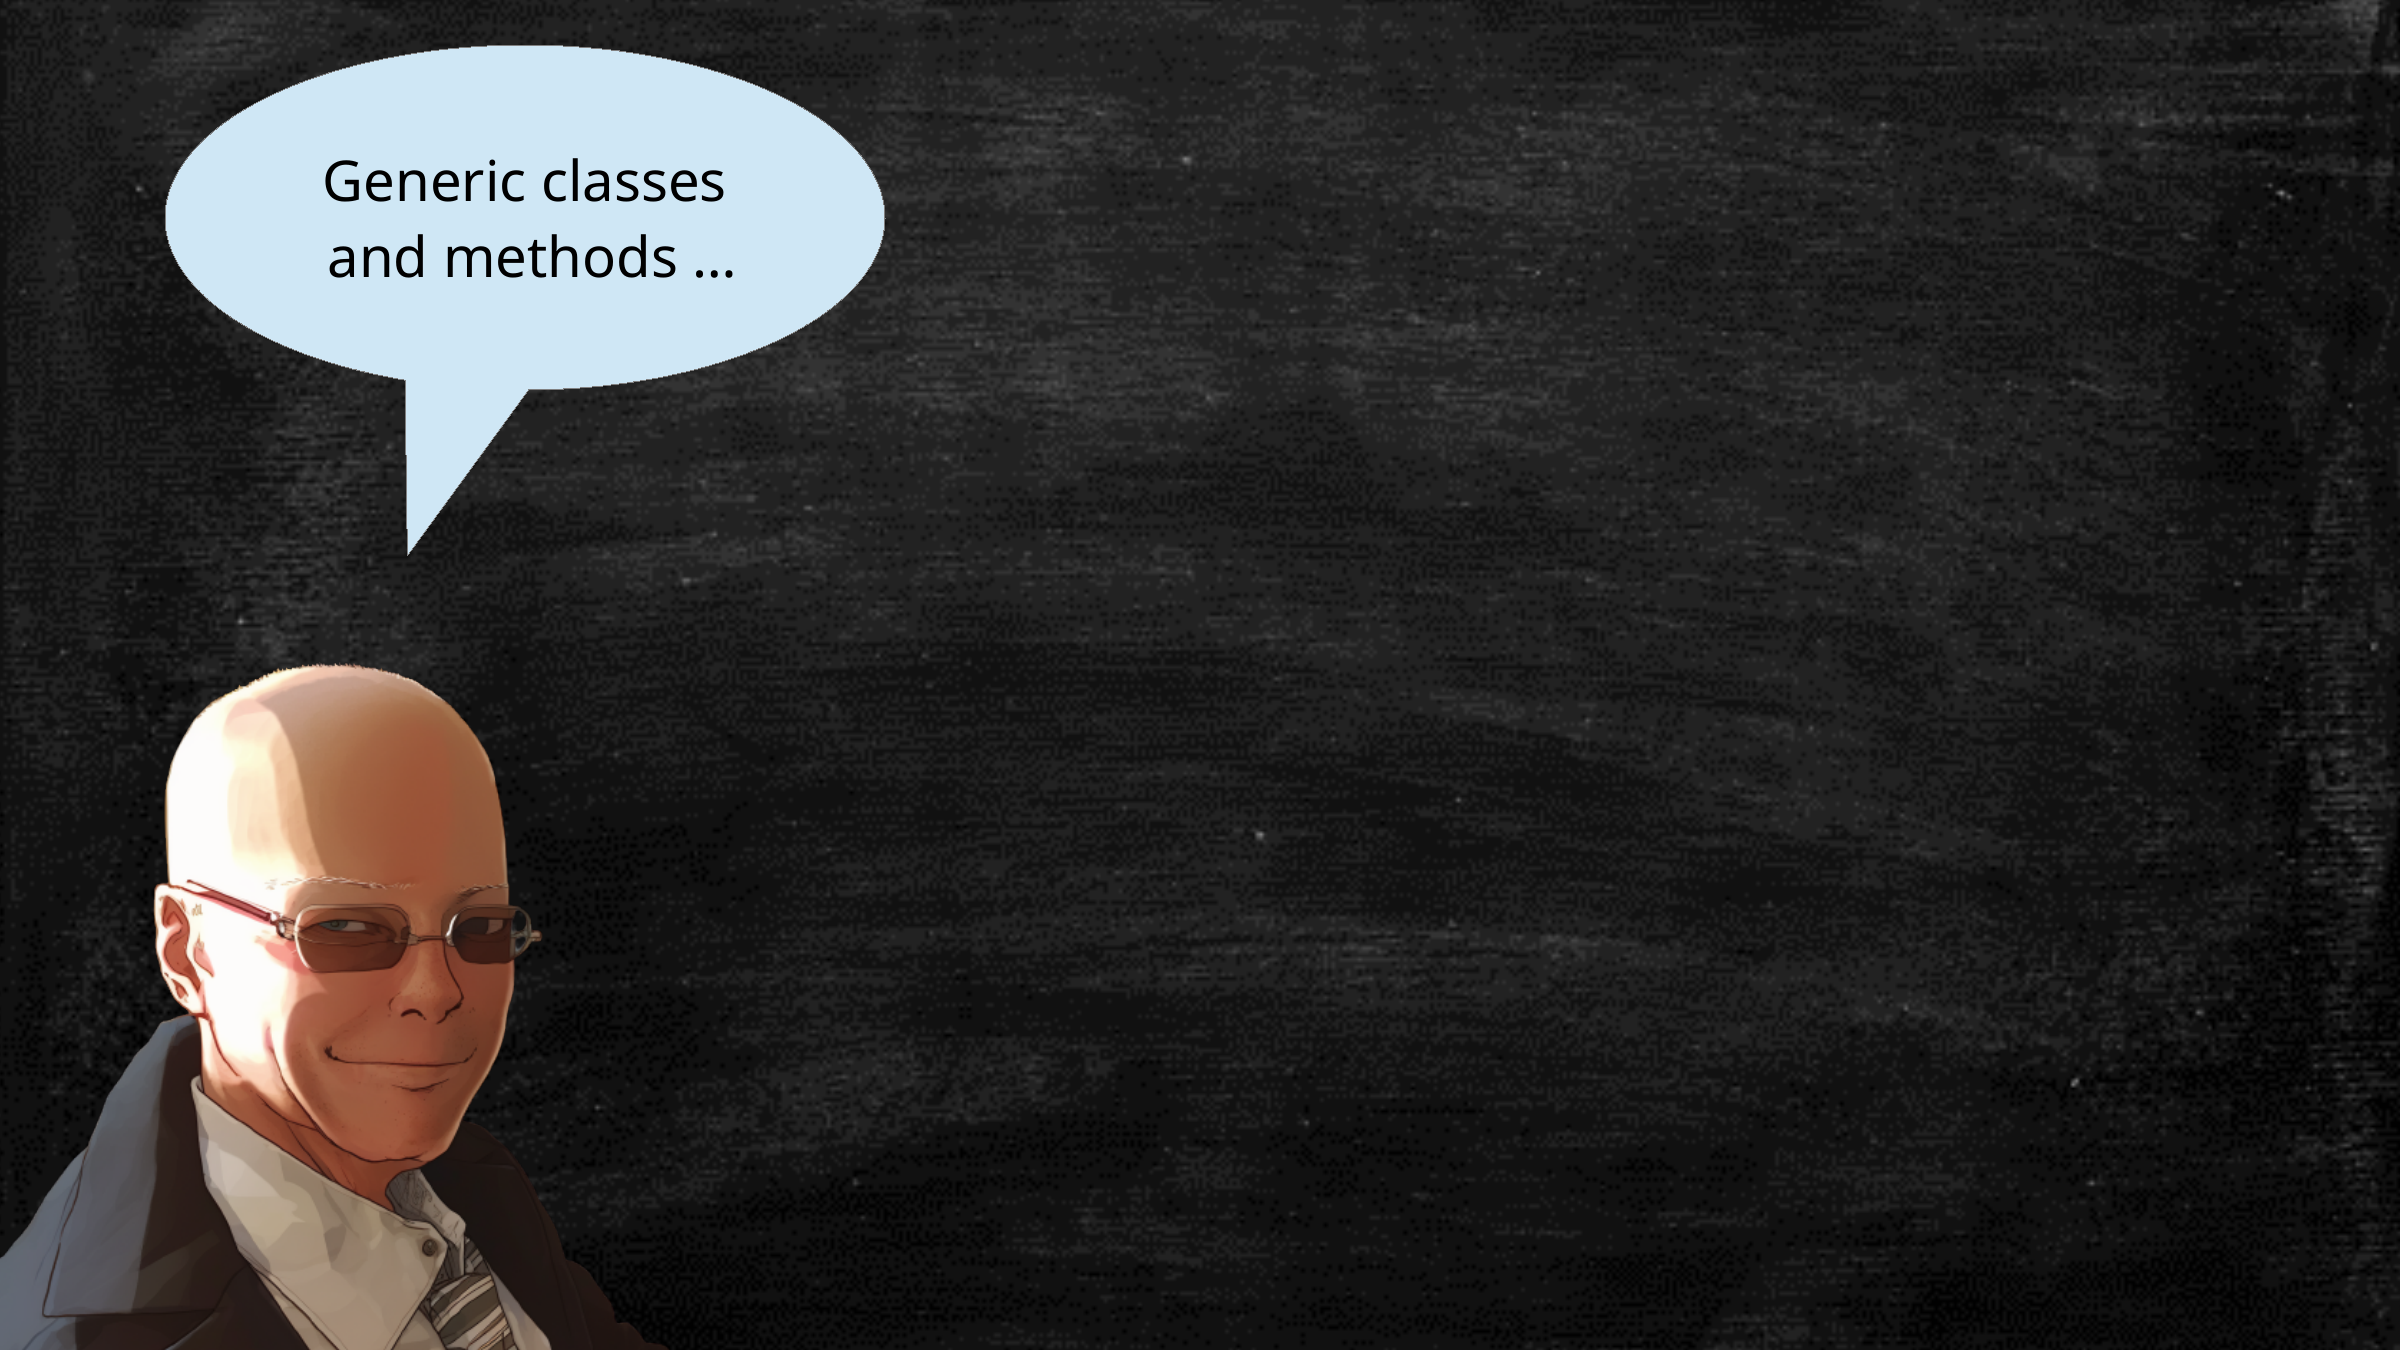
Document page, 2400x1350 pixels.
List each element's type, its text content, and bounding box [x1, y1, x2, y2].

picture [0, 0, 2400, 1350]
text_box Generic classes and methods … [165, 45, 886, 556]
